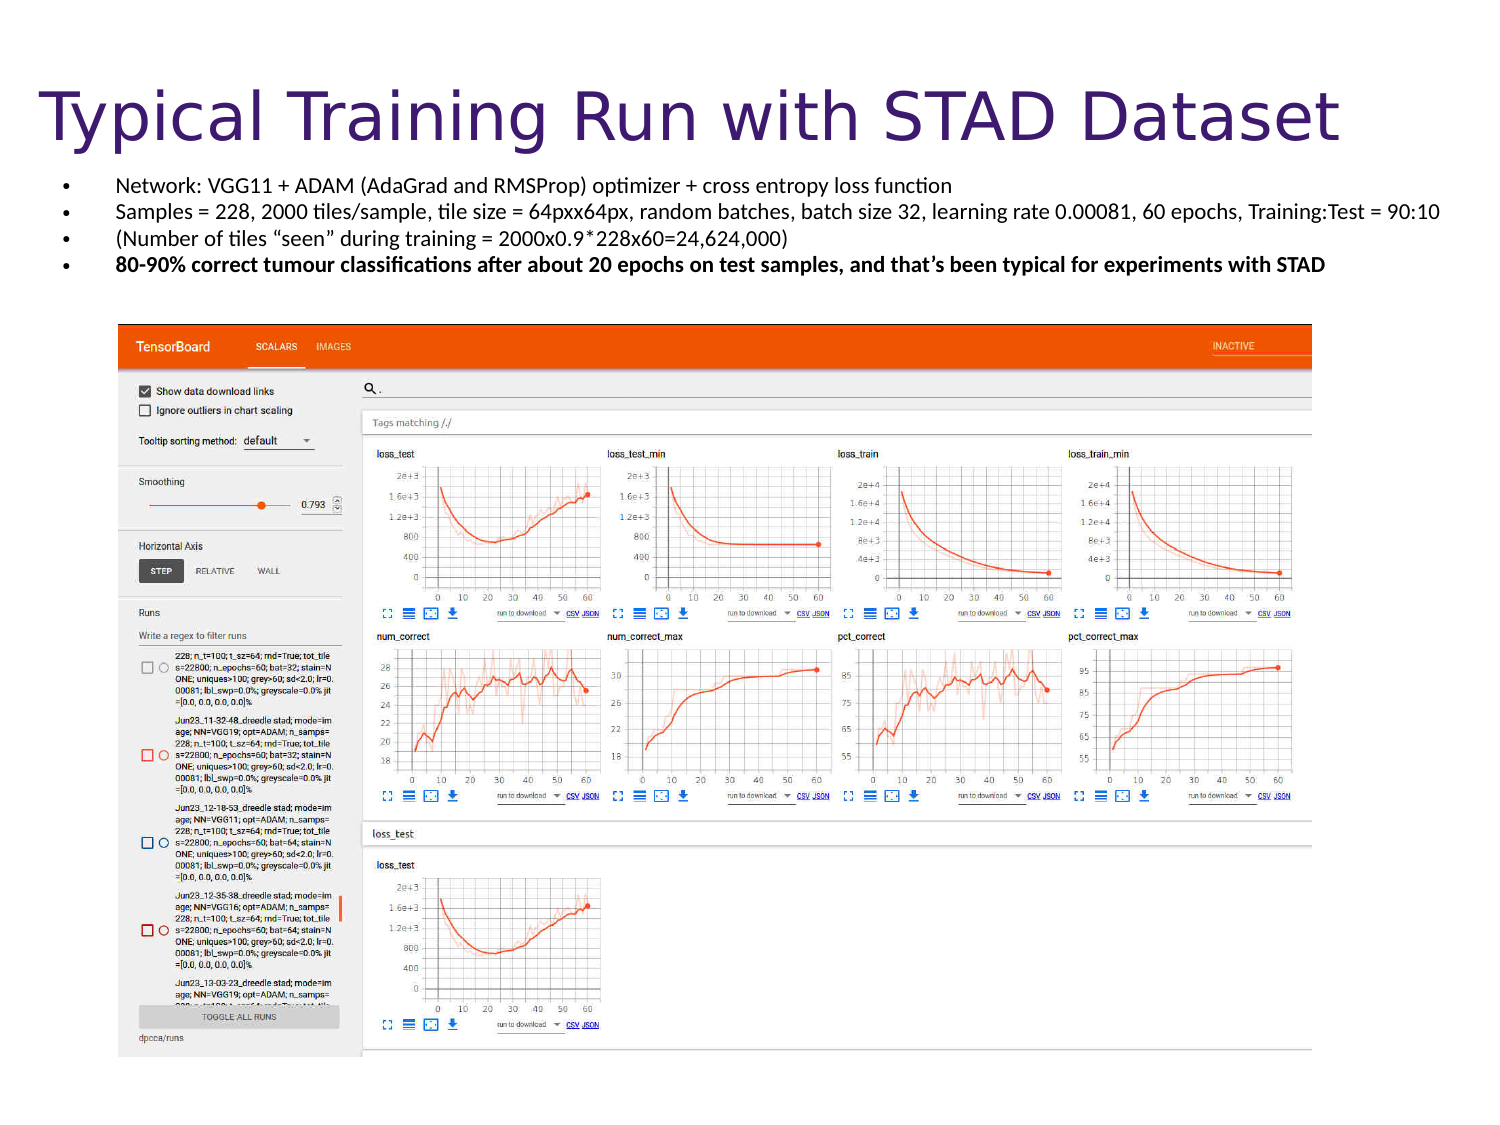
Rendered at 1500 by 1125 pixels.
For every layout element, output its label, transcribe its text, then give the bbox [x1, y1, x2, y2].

title Typical Training Run with STAD Dataset [39, 23, 1453, 212]
picture [118, 324, 1312, 1057]
list Network: VGG11 + ADAM (AdaGrad and RMSProp) optimizer + cross entropy loss function Samples = 228, 2000 tiles/sample, tile size = 64pxx64px, random batches, batch size 32, learning rate 0.00081, 60 epochs, Training:Test = 90:10 (Number of tiles “seen” during training = 2000x0.9*228x60=24,624,000) 80-90% correct tumour classifications after about 20 epochs on test samples, and that’s been typical for experiments with STAD [44, 172, 1489, 313]
